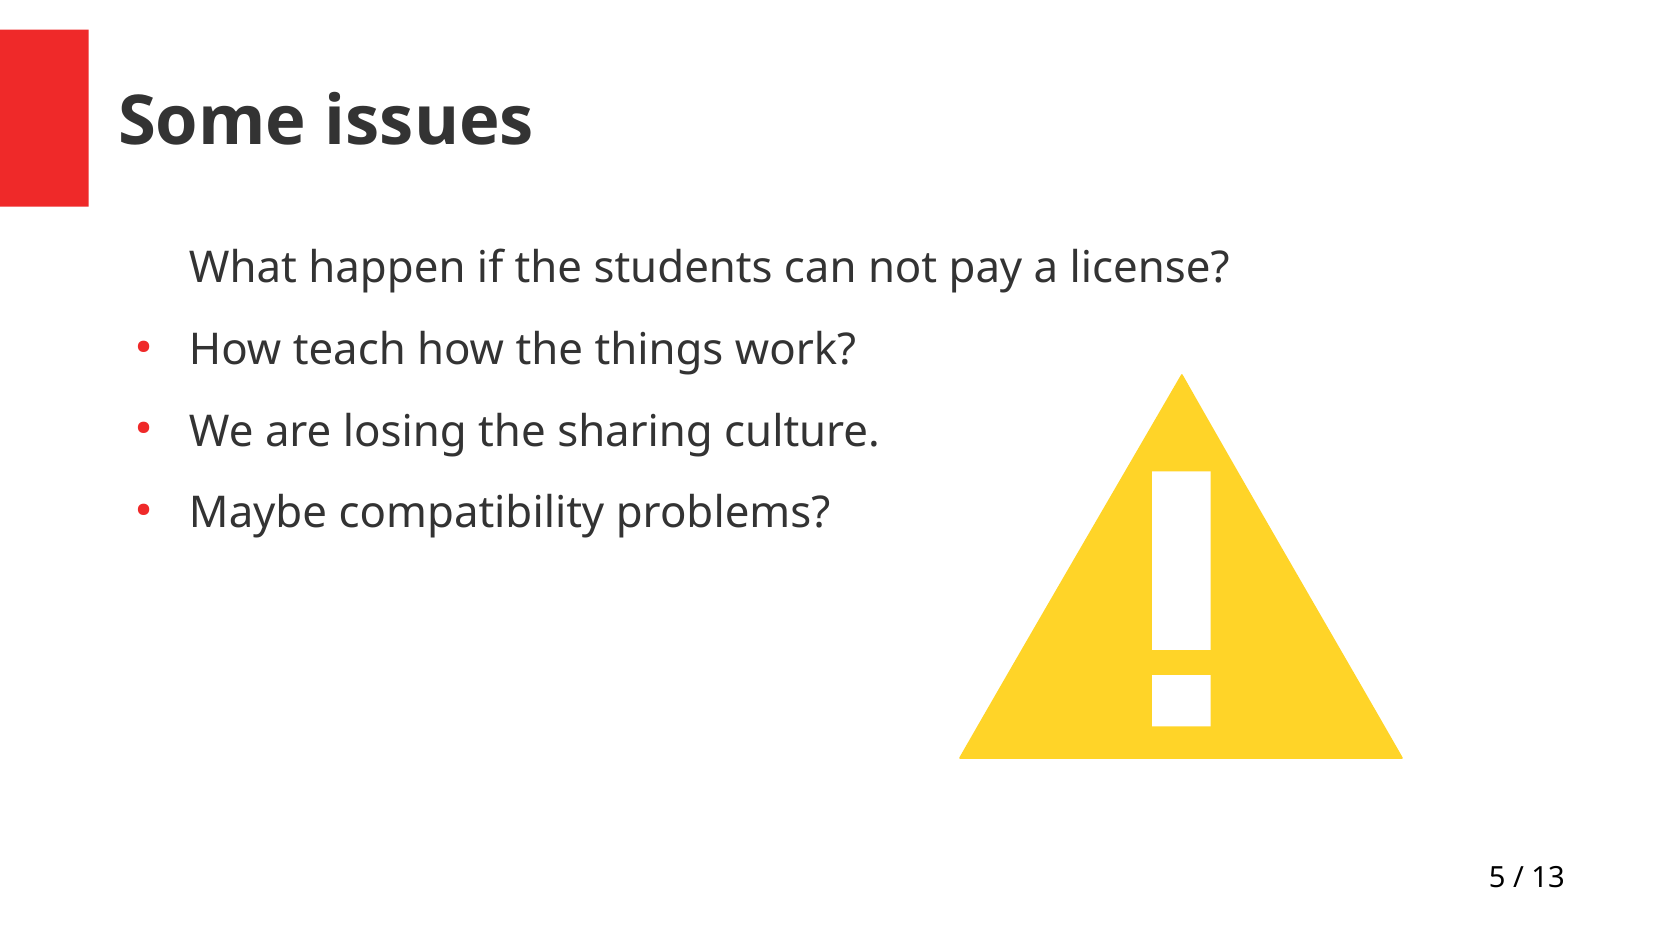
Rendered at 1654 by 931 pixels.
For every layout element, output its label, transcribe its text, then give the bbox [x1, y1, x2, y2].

list What happen if the students can not pay a license? How teach how the things work? We are losing the sharing culture. Maybe compatibility problems? [118, 236, 1595, 798]
text_box [960, 375, 1403, 759]
title Some issues [118, 29, 1595, 207]
